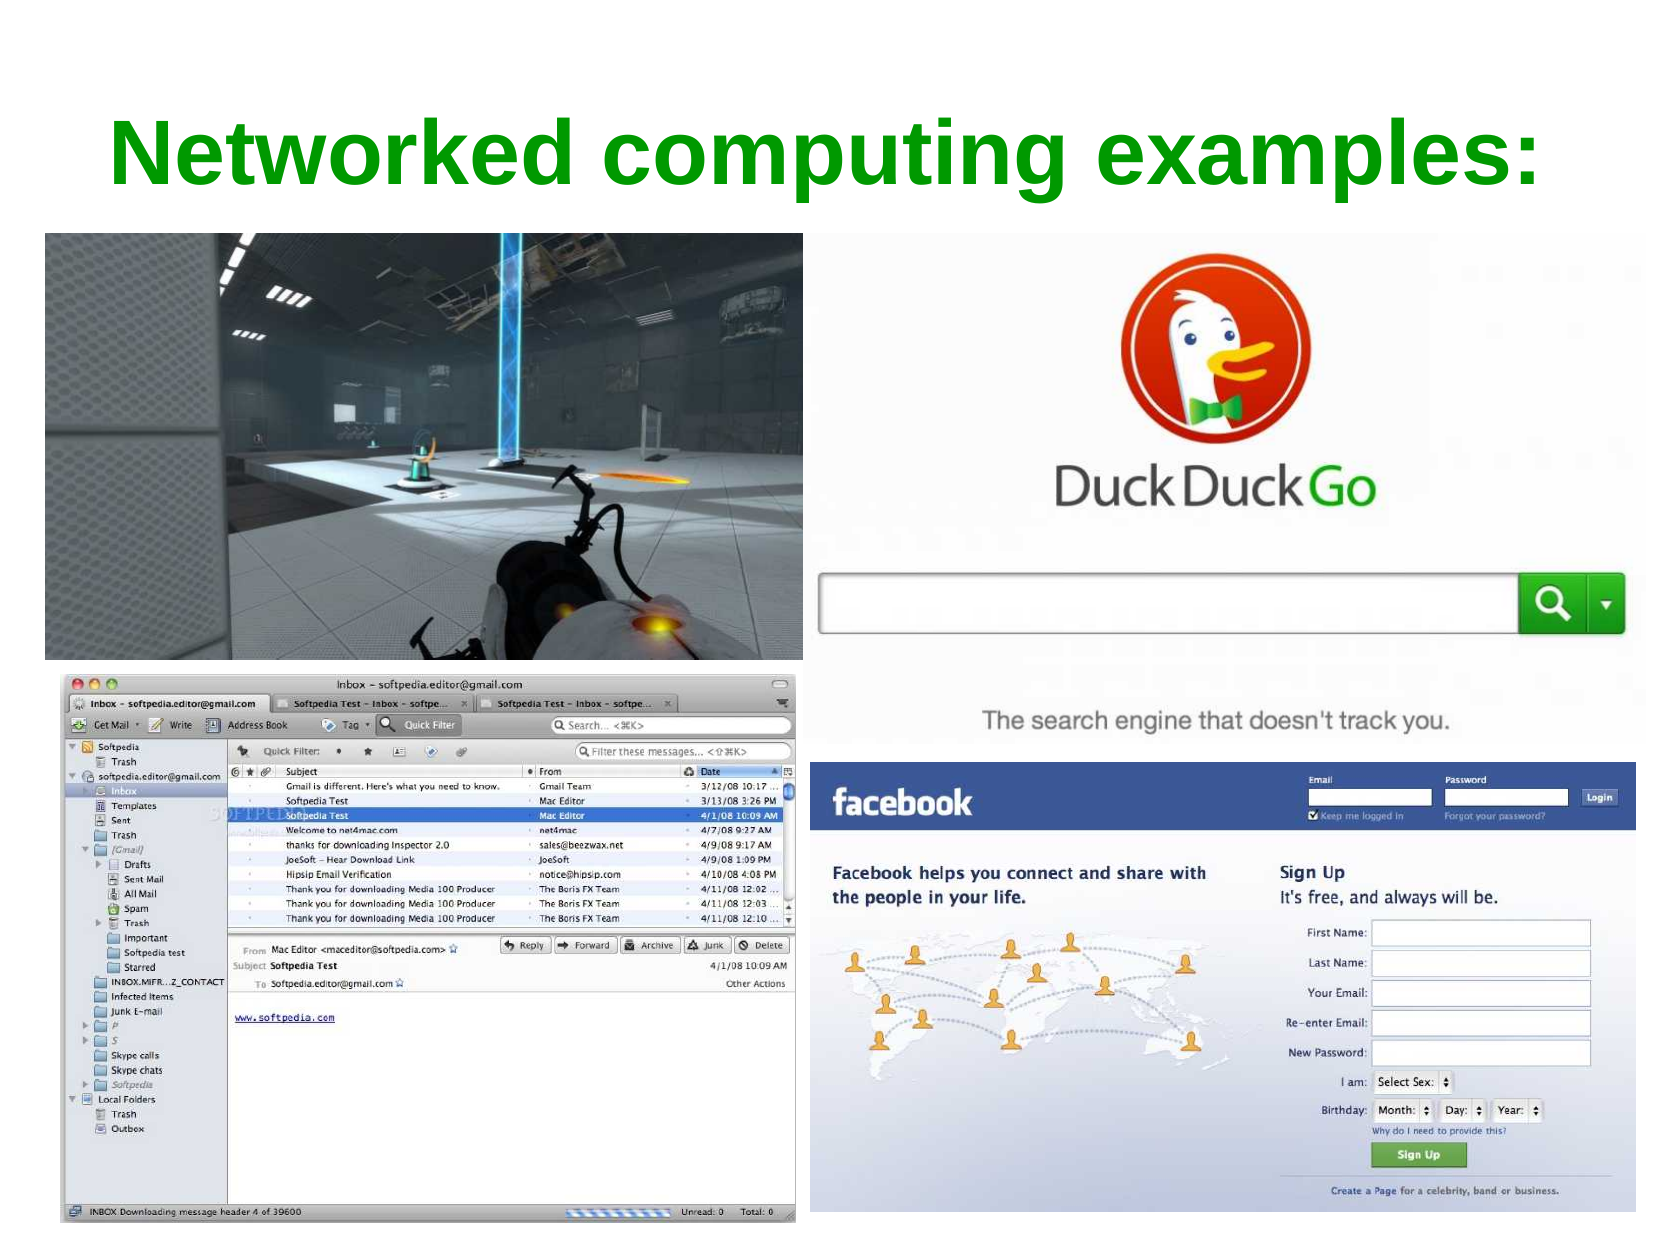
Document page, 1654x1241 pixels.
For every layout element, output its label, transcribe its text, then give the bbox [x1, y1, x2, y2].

picture [810, 762, 1636, 1212]
picture [60, 674, 796, 1223]
title Networked computing examples: [82, 49, 1571, 233]
picture [45, 233, 1646, 744]
